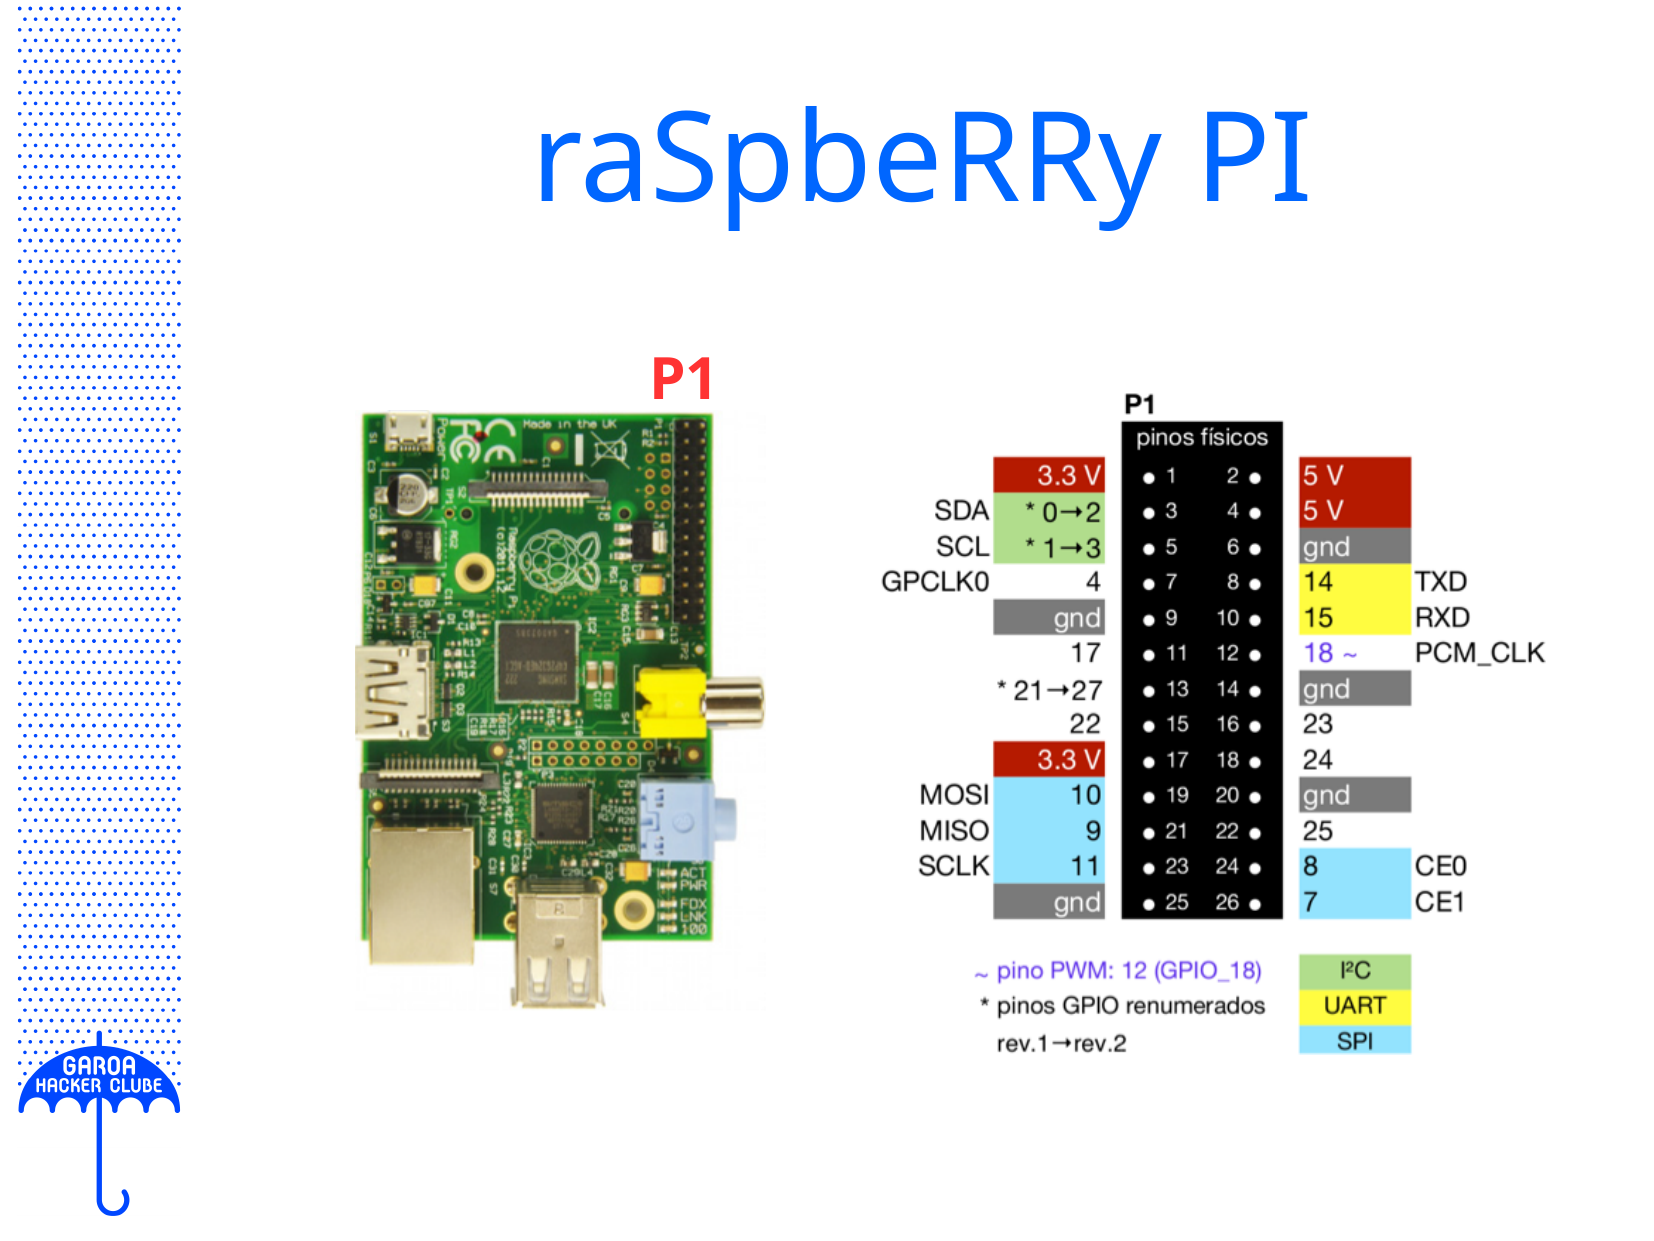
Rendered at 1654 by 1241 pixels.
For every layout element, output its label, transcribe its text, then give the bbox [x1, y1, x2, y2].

picture [17, 0, 181, 1216]
title raSpbeRRy PI [210, 49, 1636, 257]
text_box P1 [634, 330, 746, 410]
picture [869, 374, 1546, 1055]
picture [355, 410, 766, 1011]
